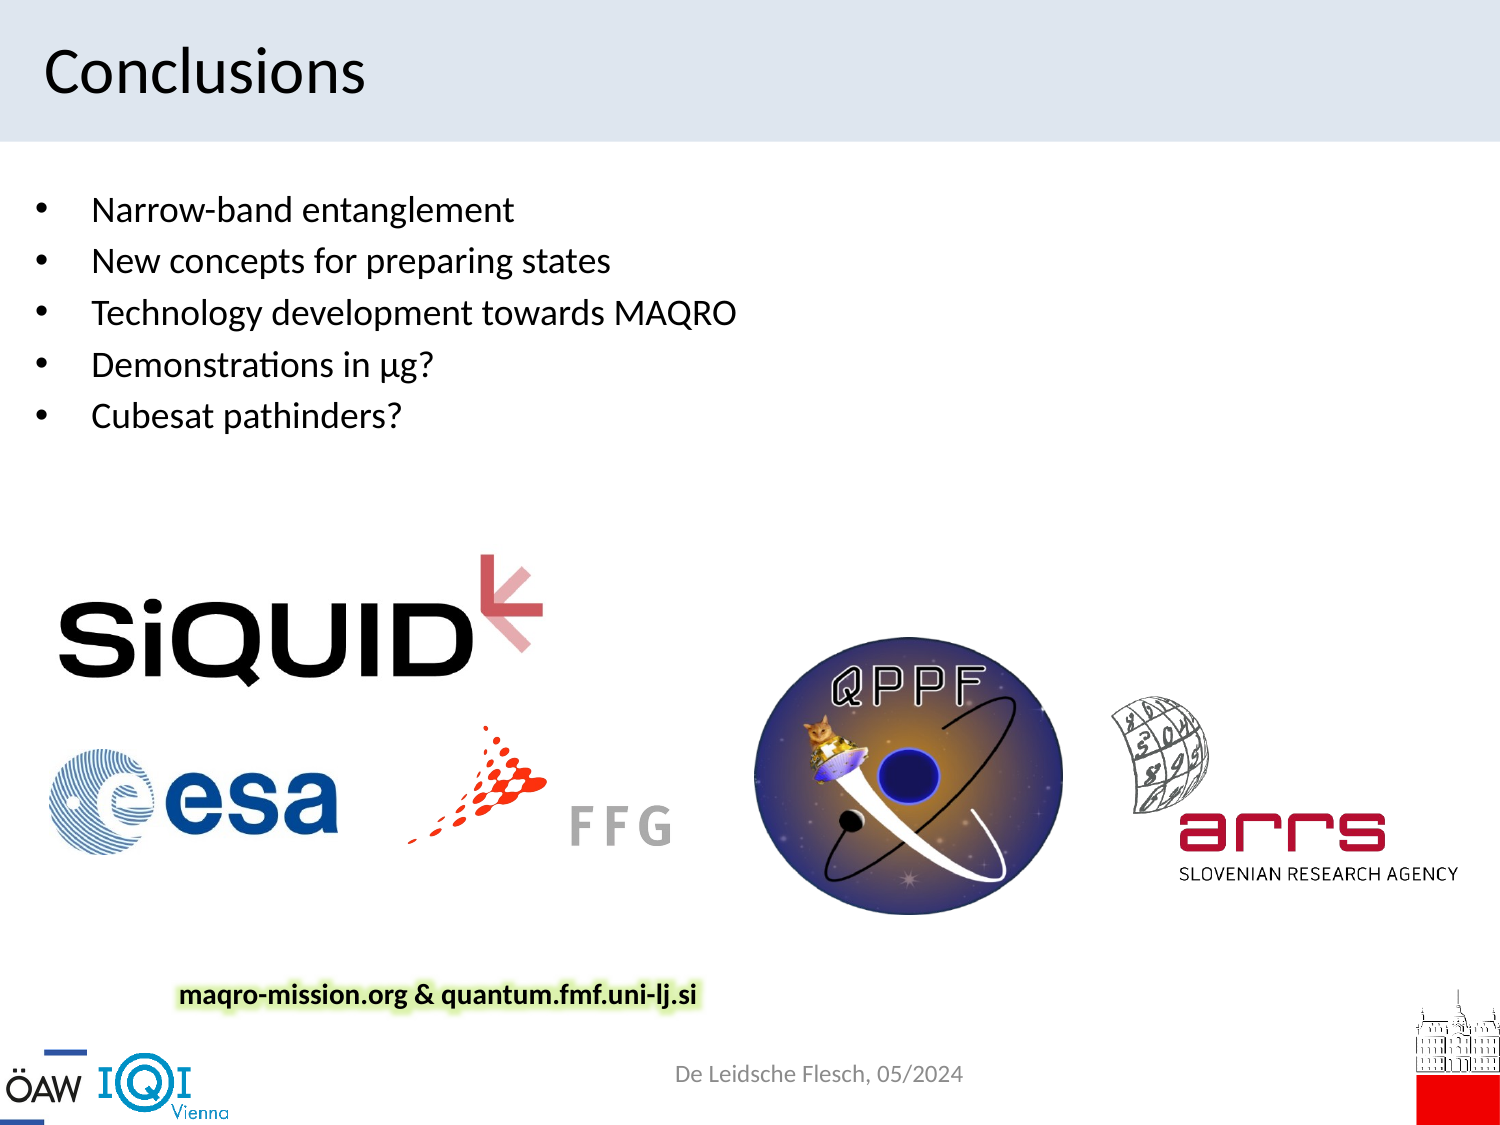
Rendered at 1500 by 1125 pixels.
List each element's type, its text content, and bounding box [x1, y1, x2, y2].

picture [390, 708, 687, 863]
text_box maqro-mission.org & quantum.fmf.uni-lj.si [167, 972, 722, 1016]
picture [0, 1049, 87, 1125]
list Narrow-band entanglement New concepts for preparing states Technology development towards MAQRO Demonstrations in µg? Cubesat pathinders? [20, 177, 1013, 601]
picture [1105, 692, 1463, 886]
picture [1416, 988, 1500, 1125]
picture [49, 749, 338, 855]
title Conclusions [29, 7, 1317, 126]
picture [94, 1049, 234, 1124]
picture [754, 637, 1063, 915]
picture [0, 544, 554, 697]
